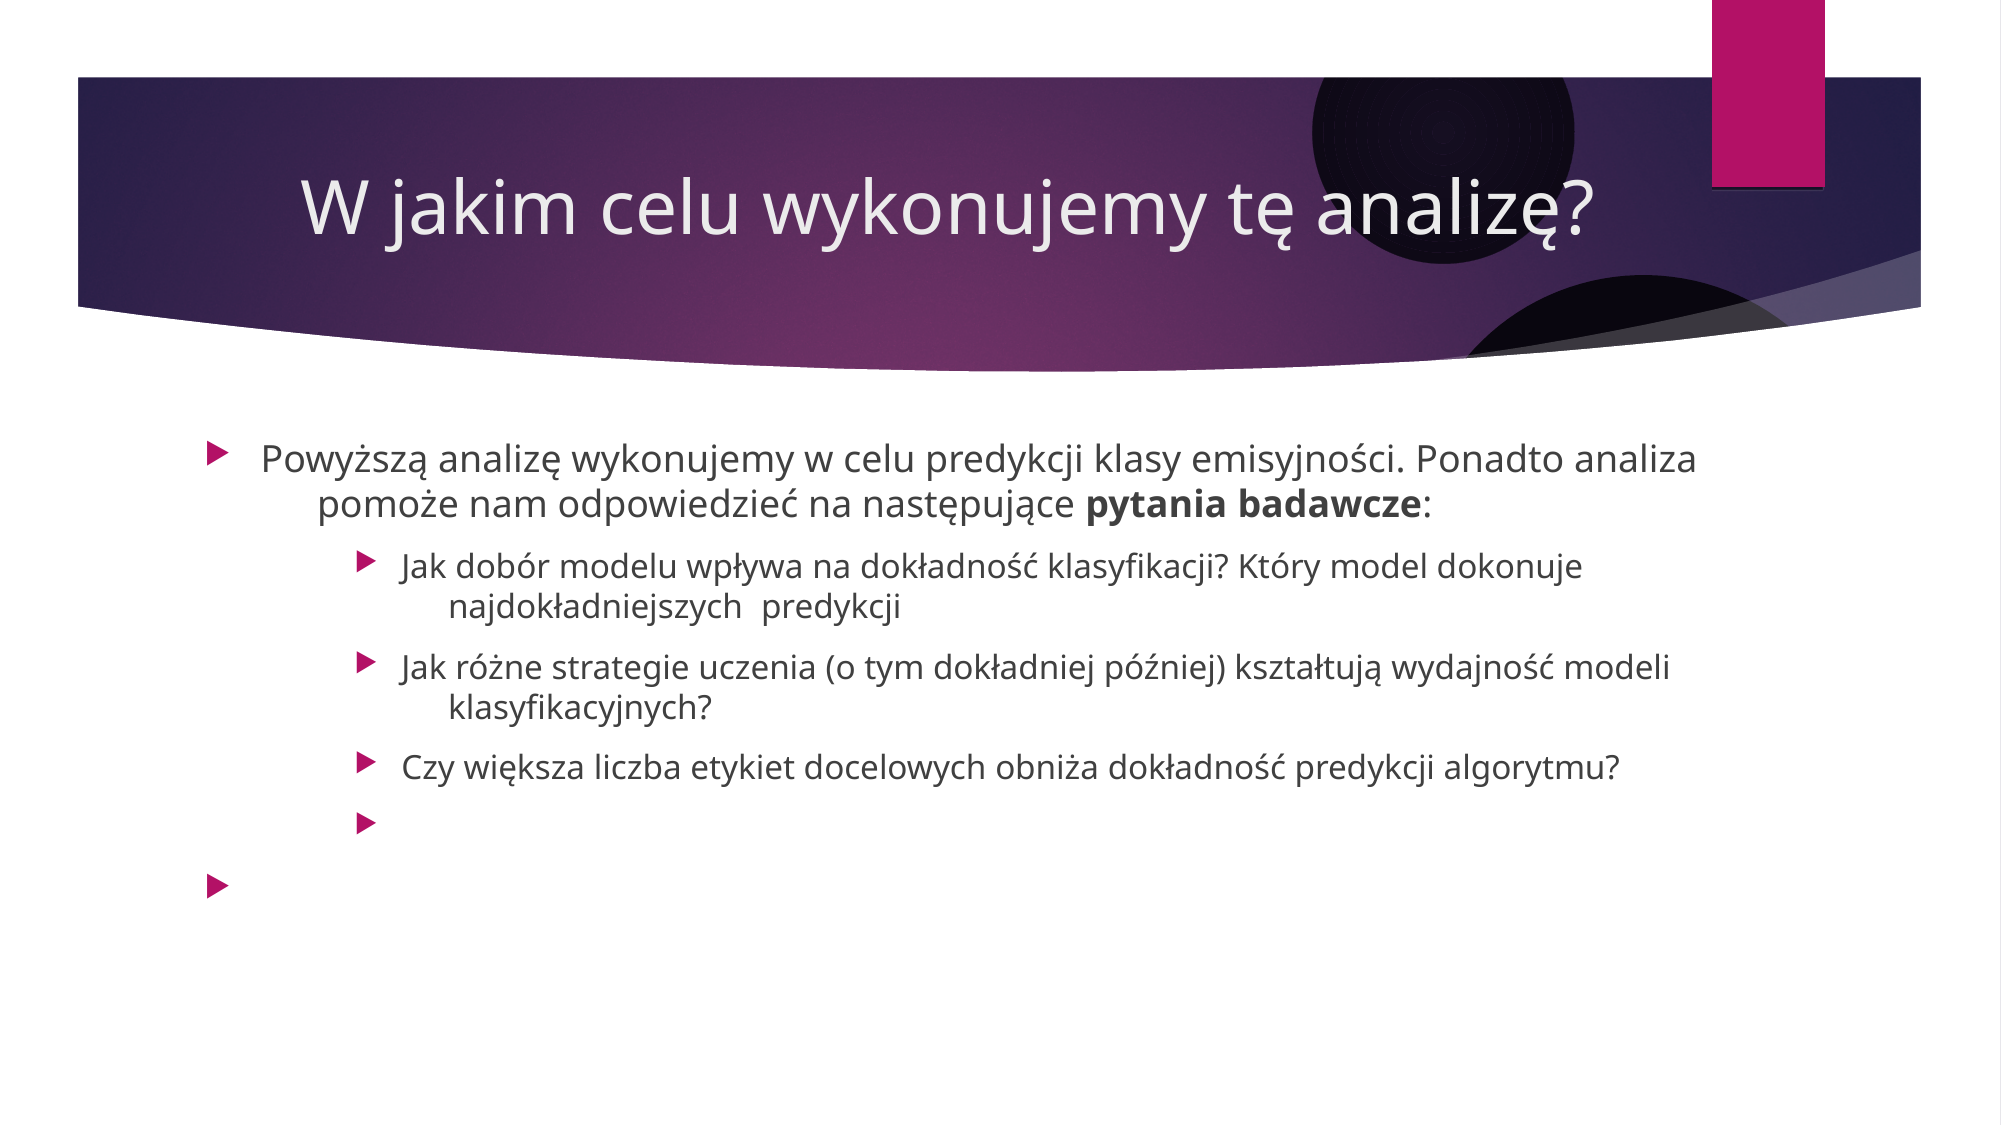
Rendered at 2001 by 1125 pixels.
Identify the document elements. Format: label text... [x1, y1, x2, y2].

list Powyższą analizę wykonujemy w celu predykcji klasy emisyjności. Ponadto analiza pomoże nam odpowiedzieć na następujące pytania badawcze: Jak dobór modelu wpływa na dokładność klasyfikacji? Który model dokonuje najdokładniejszych predykcji Jak różne strategie uczenia (o tym dokładniej później) kształtują wydajność modeli klasyfikacyjnych? Czy większa liczba etykiet docelowych obniża dokładność predykcji algorytmu? [189, 427, 1819, 991]
title W jakim celu wykonujemy tę analizę? [285, 146, 1723, 263]
